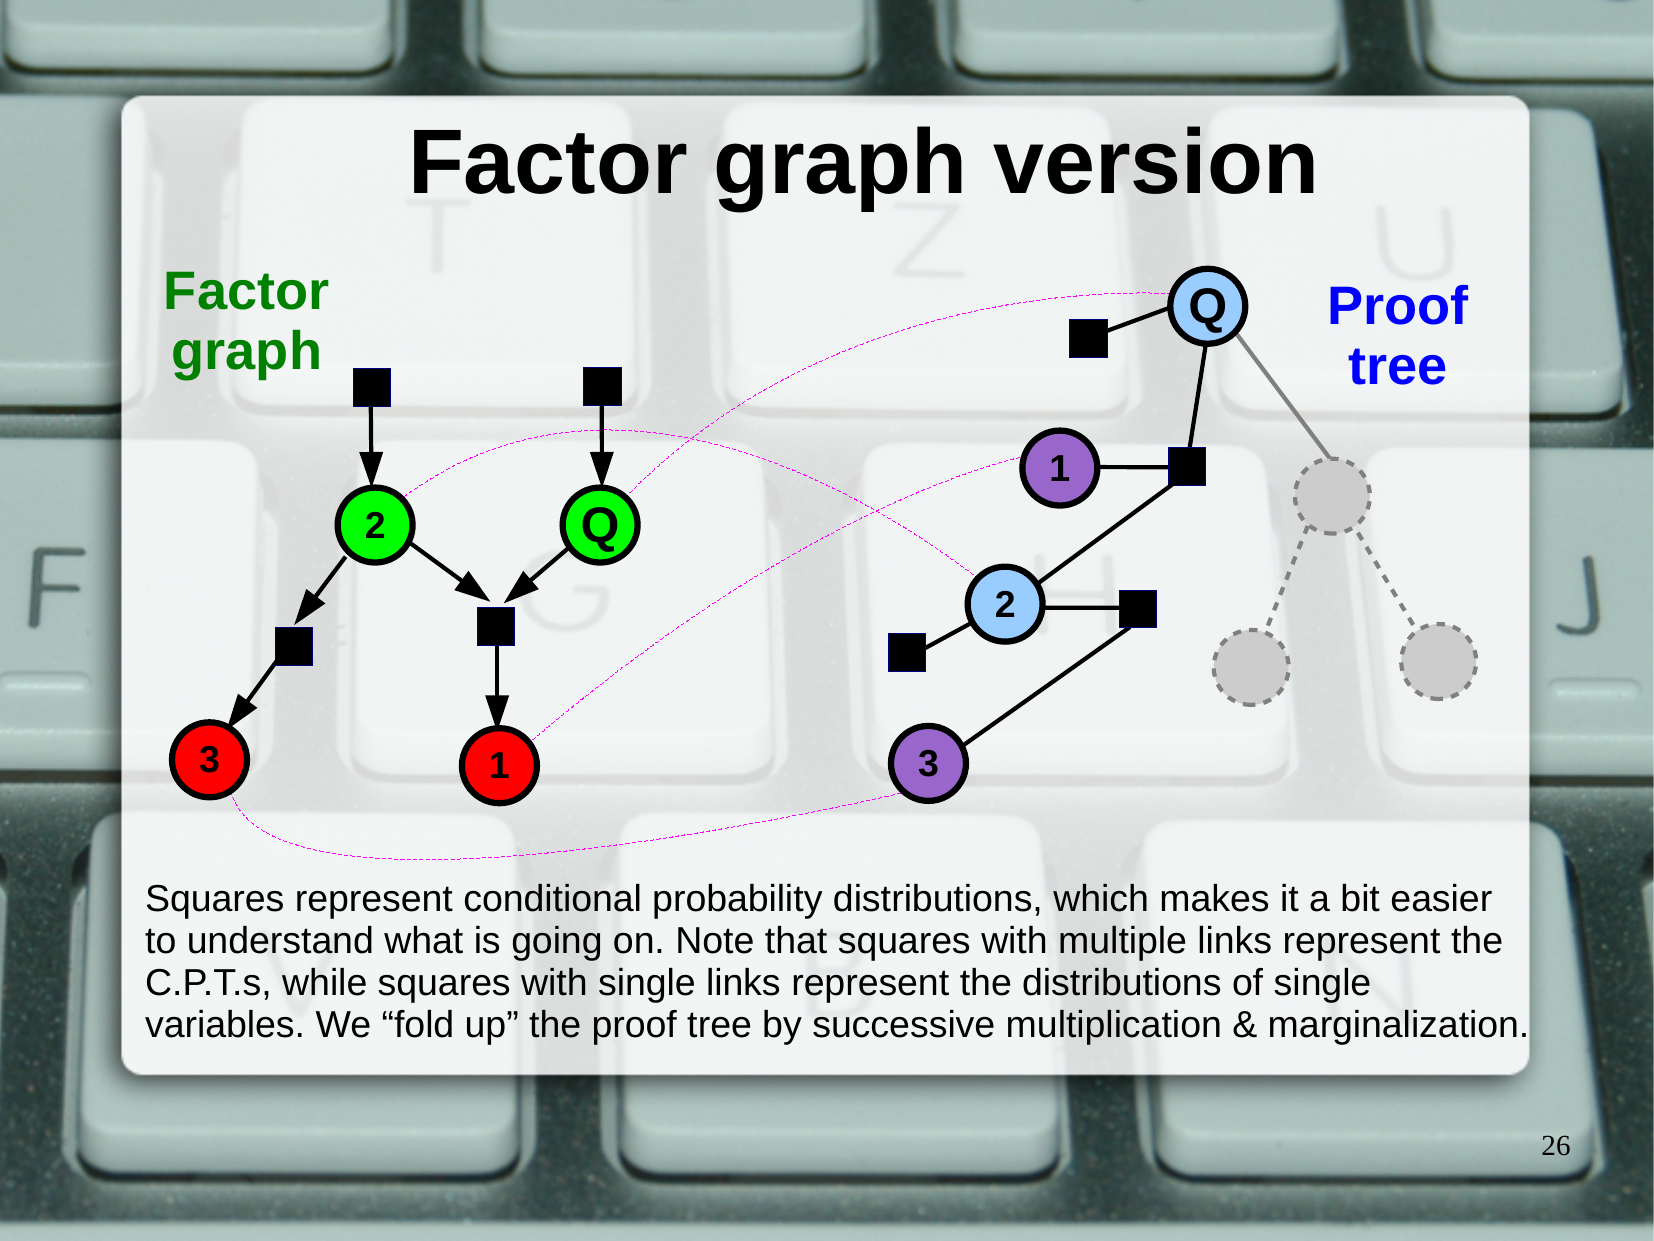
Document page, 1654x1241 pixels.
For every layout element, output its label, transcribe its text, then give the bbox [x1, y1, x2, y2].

text_box [1294, 458, 1370, 534]
text_box 3 [171, 722, 247, 798]
text_box Squares represent conditional probability distributions, which makes it a bit easier to understand what is going on. Note that squares with multiple links represent the C.P.T.s, while squares with single links represent the distributions of single variables. We “fold up” the proof tree by successive multiplication & marginalization. [130, 870, 1545, 1054]
text_box [583, 367, 622, 406]
text_box Q [562, 487, 638, 563]
text_box 3 [890, 725, 966, 801]
text_box [1119, 590, 1157, 628]
title Factor graph version [346, 99, 1382, 224]
text_box 1 [461, 728, 537, 804]
text_box [1168, 447, 1206, 486]
text_box Factor graph [136, 253, 358, 393]
text_box 1 [1022, 430, 1098, 506]
text_box Q [1170, 268, 1246, 344]
text_box [1069, 319, 1108, 358]
picture [0, 0, 1654, 1241]
text_box 2 [967, 566, 1043, 642]
text_box [353, 368, 391, 407]
text_box [1401, 623, 1477, 699]
text_box [888, 633, 926, 672]
text_box [1213, 629, 1289, 705]
text_box Proof tree [1287, 267, 1509, 407]
text_box [477, 607, 515, 646]
text_box 2 [337, 487, 413, 563]
text_box [275, 627, 313, 666]
